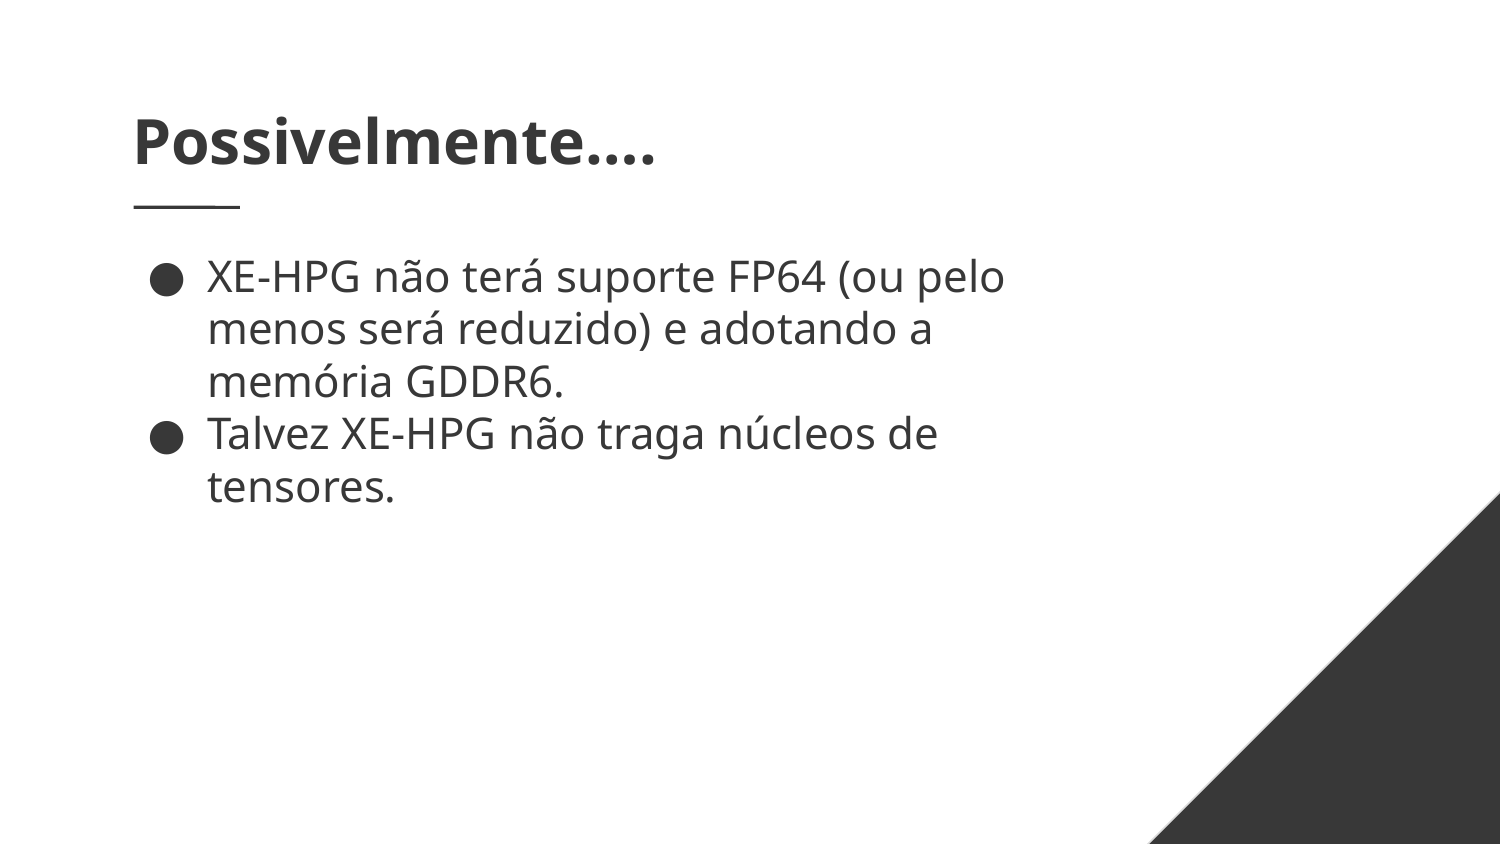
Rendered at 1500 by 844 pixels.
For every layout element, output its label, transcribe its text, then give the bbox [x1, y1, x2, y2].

title Possivelmente…. [116, 87, 1064, 174]
list XE-HPG não terá suporte FP64 (ou pelo menos será reduzido) e adotando a memória GDDR6. Talvez XE-HPG não traga núcleos de tensores. [116, 233, 1114, 769]
